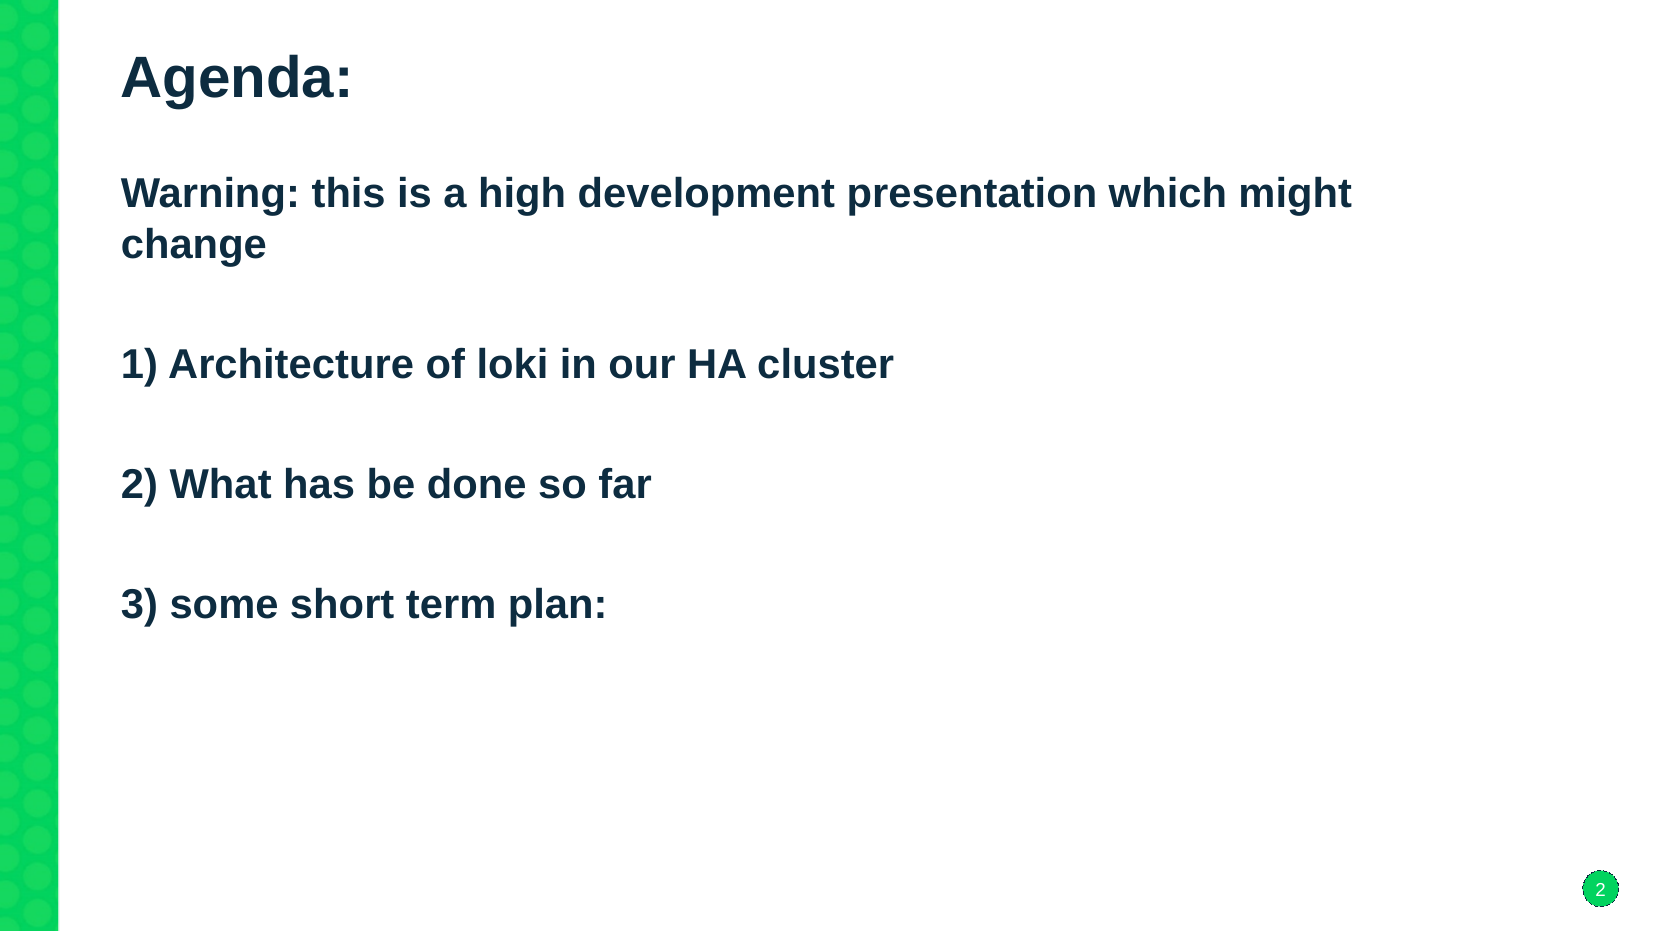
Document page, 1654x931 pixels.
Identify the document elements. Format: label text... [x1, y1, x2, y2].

picture [0, 0, 76, 931]
list Warning: this is a high development presentation which might change 1) Architecture of loki in our HA cluster 2) What has be done so far 3) some short term plan: [105, 157, 1516, 766]
title Agenda: [105, 0, 1516, 156]
